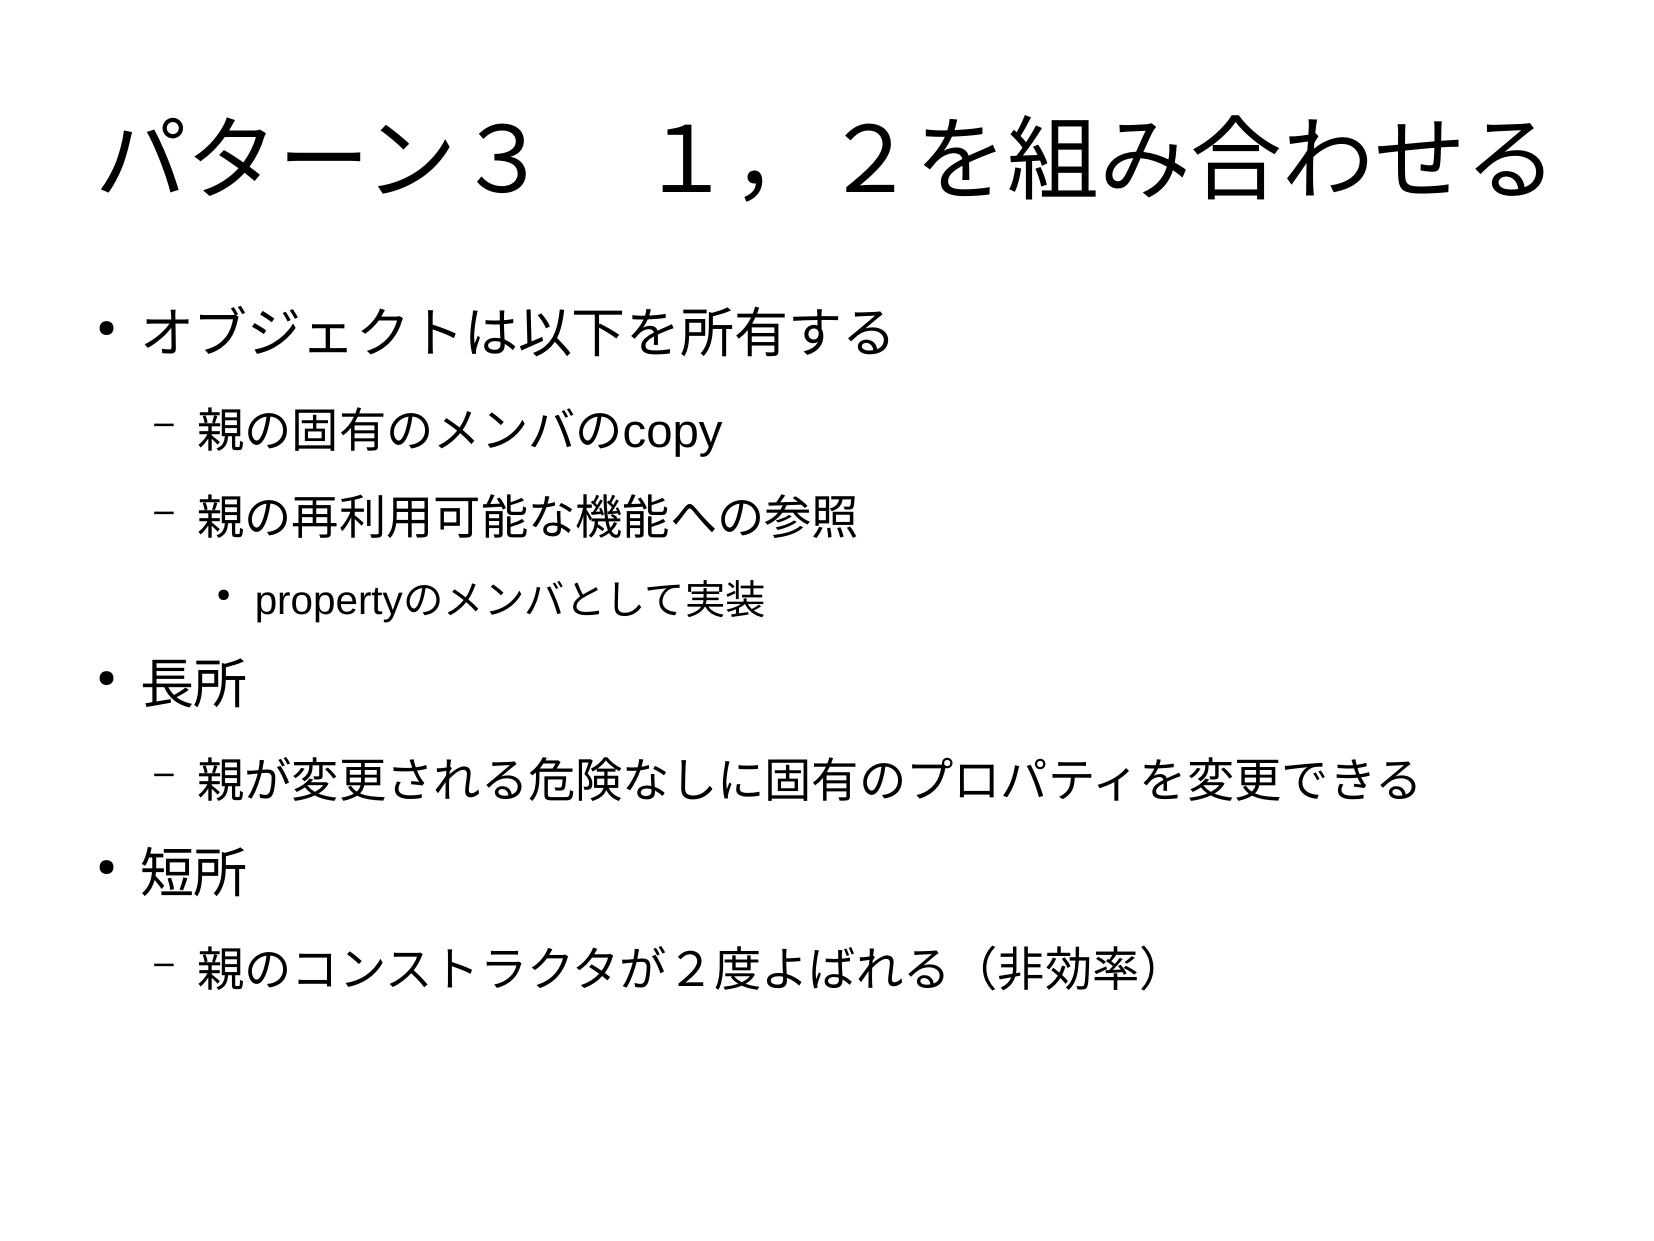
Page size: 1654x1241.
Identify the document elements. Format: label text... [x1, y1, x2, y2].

list オブジェクトは以下を所有する 親の固有のメンバのcopy 親の再利用可能な機能への参照 propertyのメンバとして実装 長所 親が変更される危険なしに固有のプロパティを変更できる 短所 親のコンストラクタが２度よばれる（非効率） [82, 290, 1571, 1010]
title パターン３ １，２を組み合わせる [82, 49, 1571, 257]
